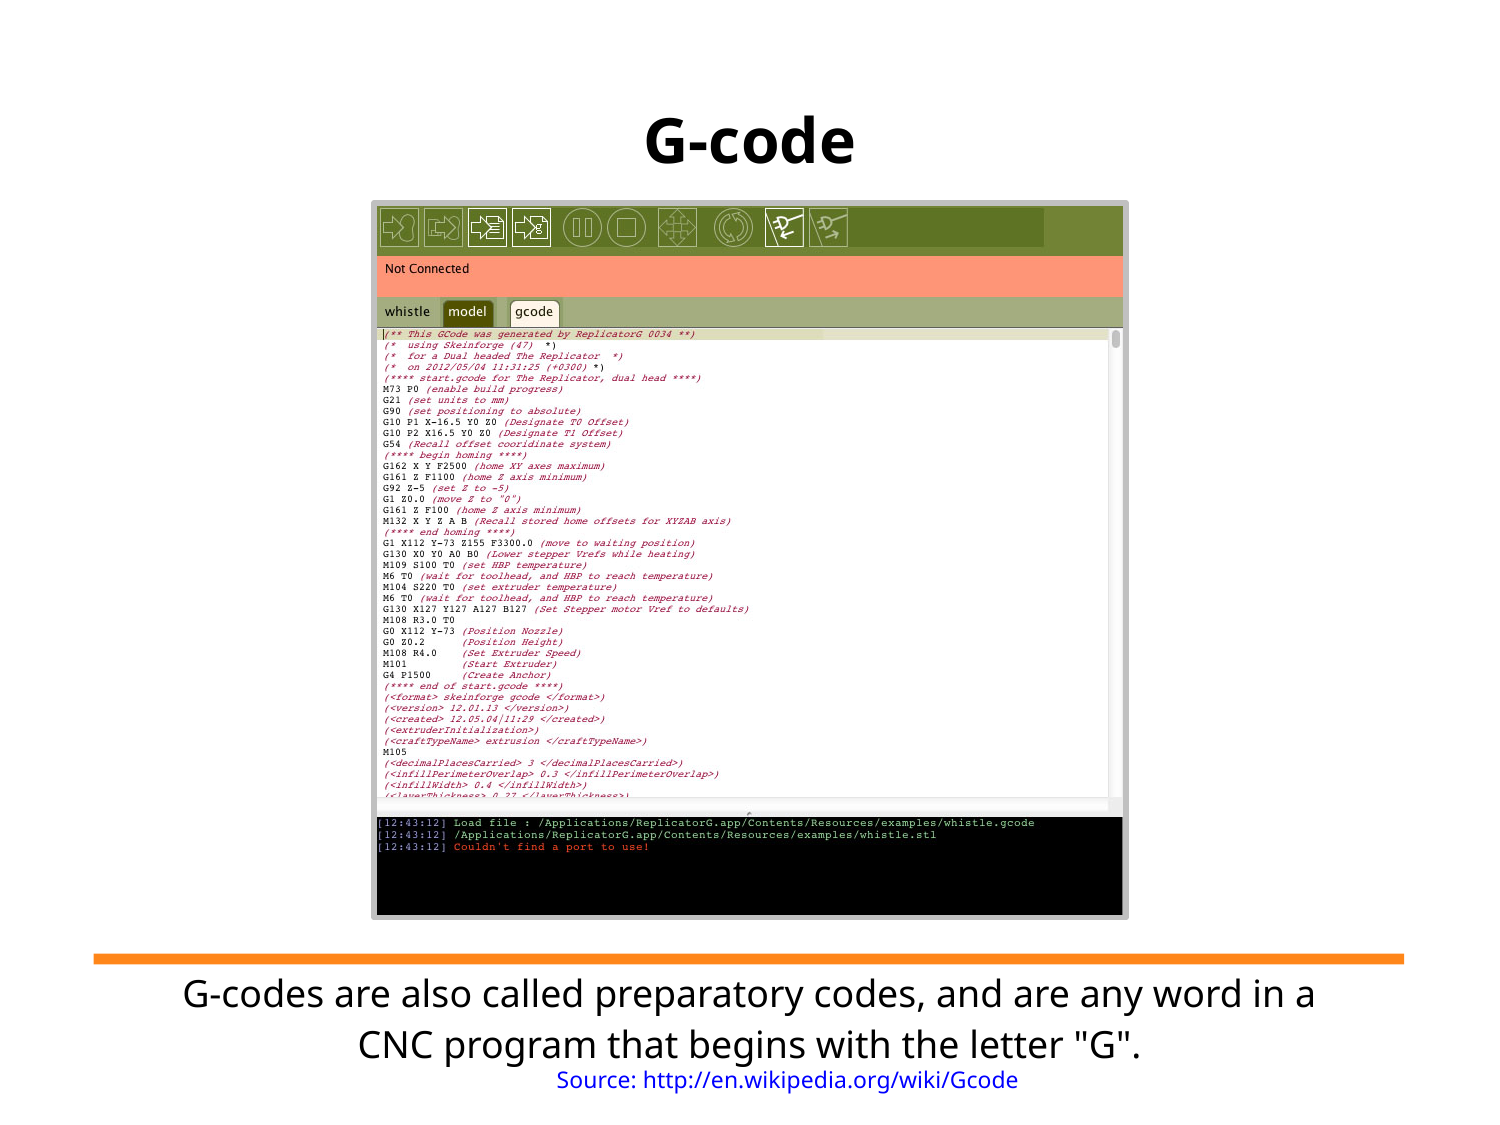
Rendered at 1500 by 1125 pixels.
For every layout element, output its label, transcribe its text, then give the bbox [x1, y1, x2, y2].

text_box Source: http://en.wikipedia.org/wiki/Gcode [541, 1064, 959, 1098]
title G-code [75, 44, 1426, 233]
text_box G-codes are also called preparatory codes, and are any word in a CNC program that begins with the letter "G". [125, 960, 1375, 1064]
picture [0, 0, 1500, 1125]
